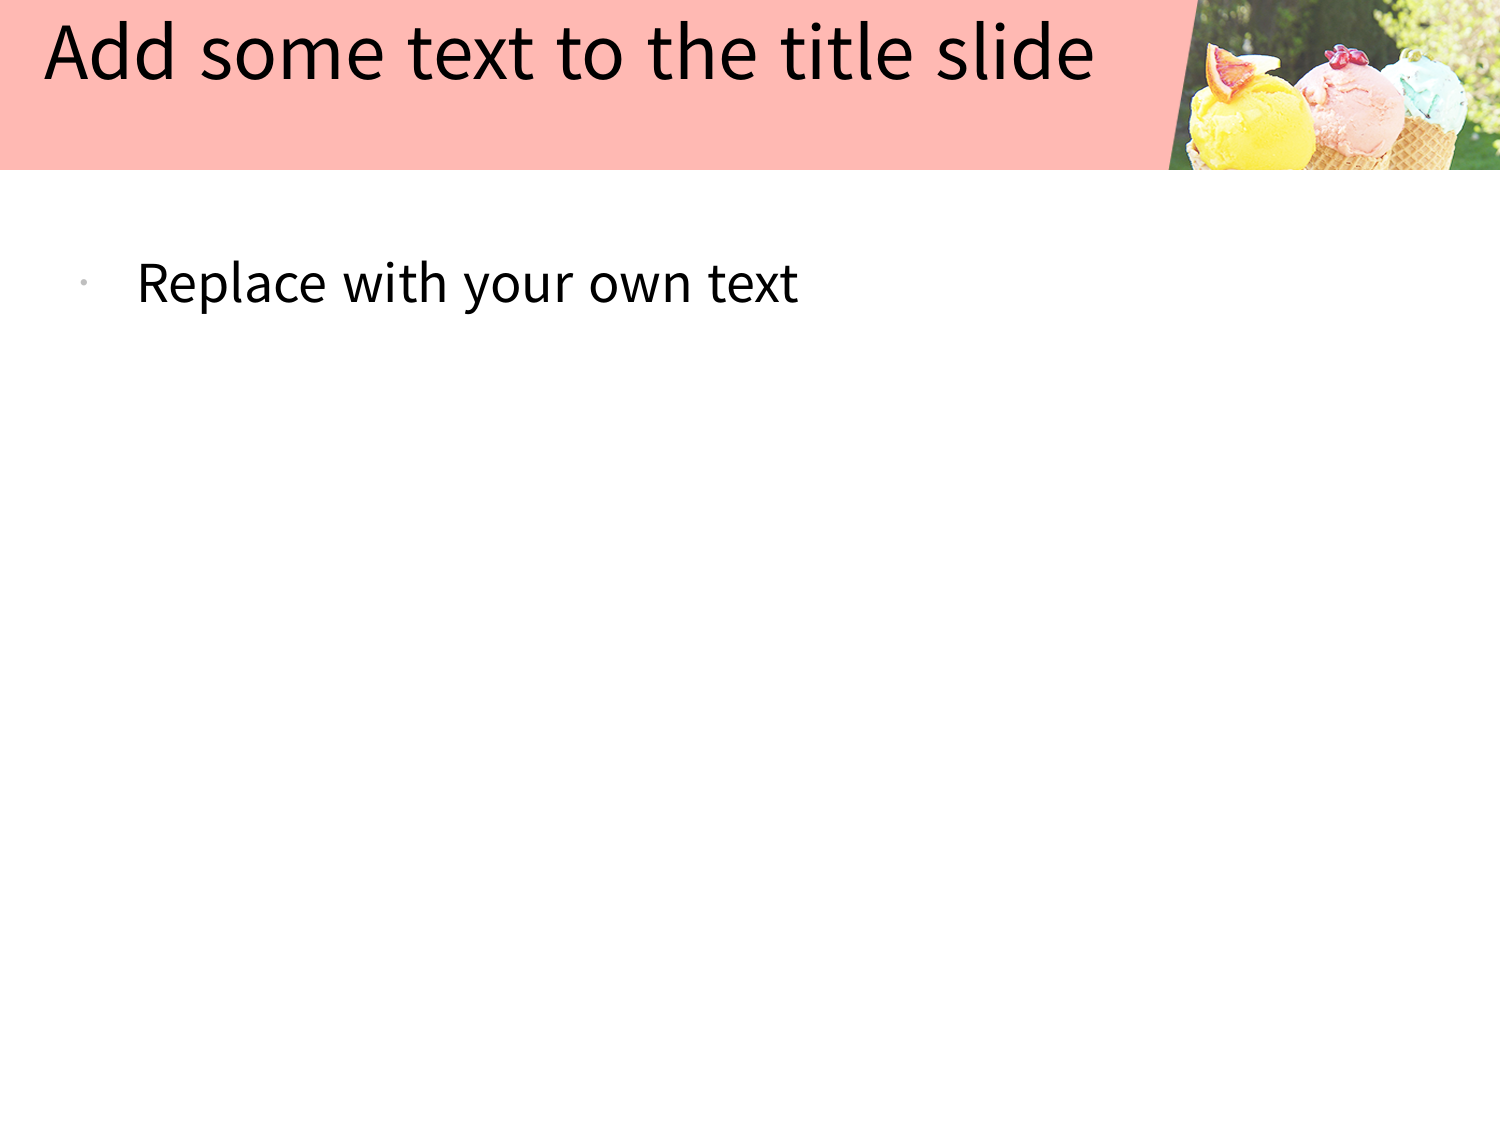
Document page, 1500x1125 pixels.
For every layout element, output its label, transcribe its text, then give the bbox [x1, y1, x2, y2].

picture [0, 0, 1500, 1125]
list Replace with your own text [64, 243, 1444, 1045]
title Add some text to the title slide [29, 0, 1287, 130]
